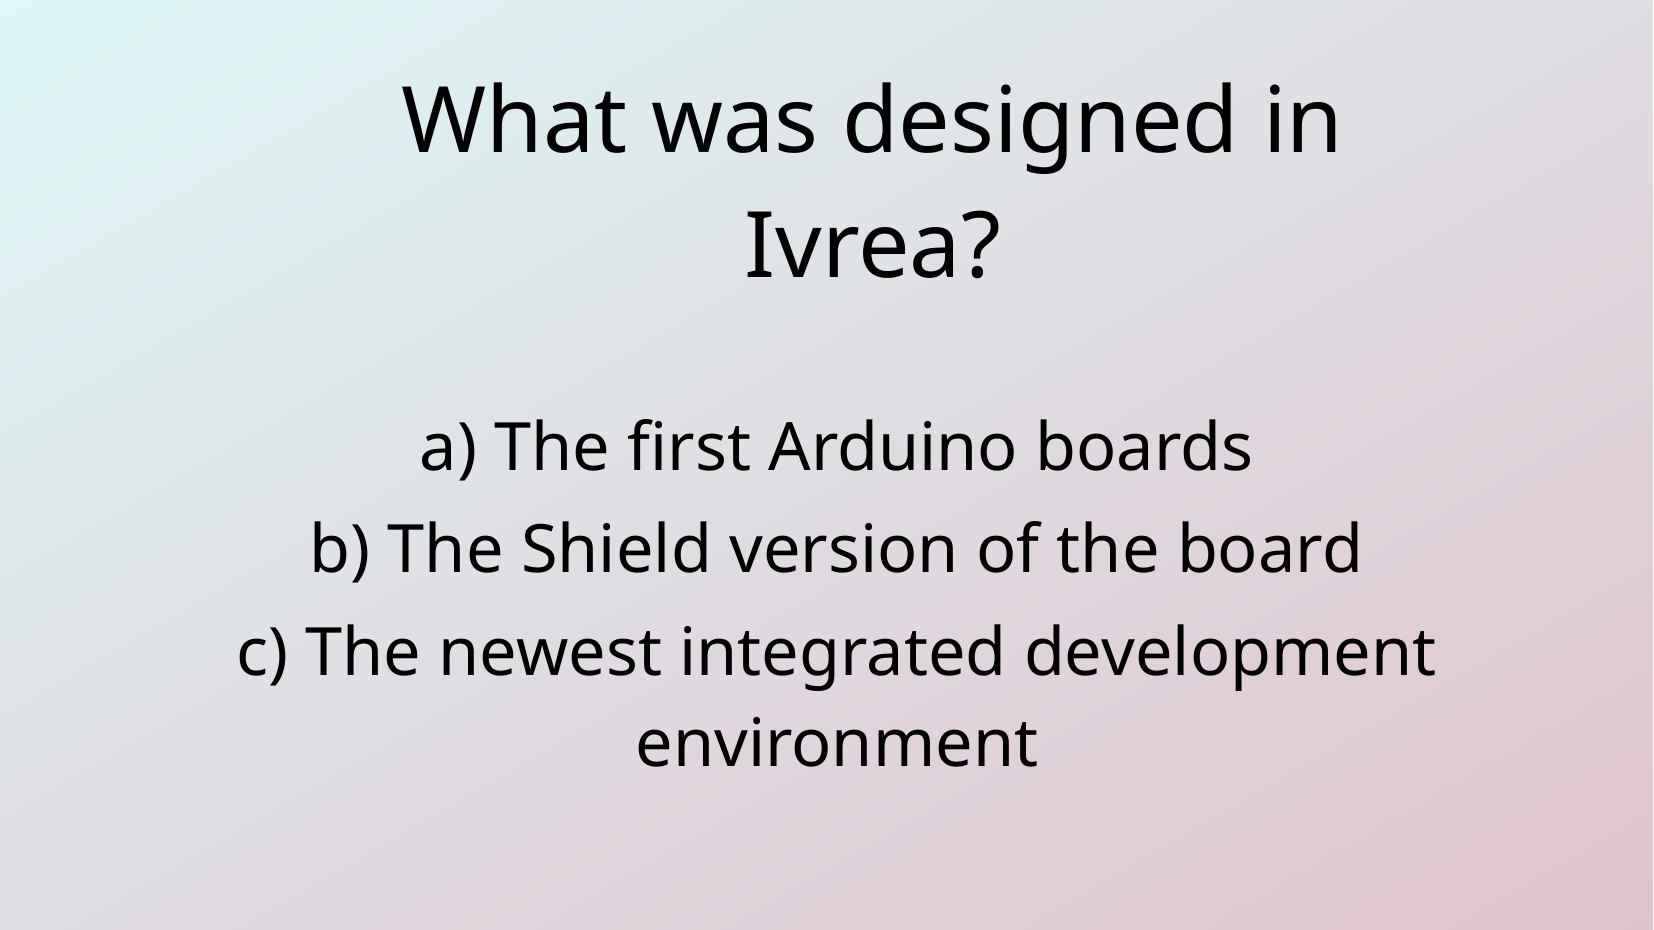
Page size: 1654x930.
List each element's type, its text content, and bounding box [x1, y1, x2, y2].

text_box What was designed in Ivrea? [255, 47, 1491, 324]
text_box c) The newest integrated development environment [94, 391, 1580, 930]
